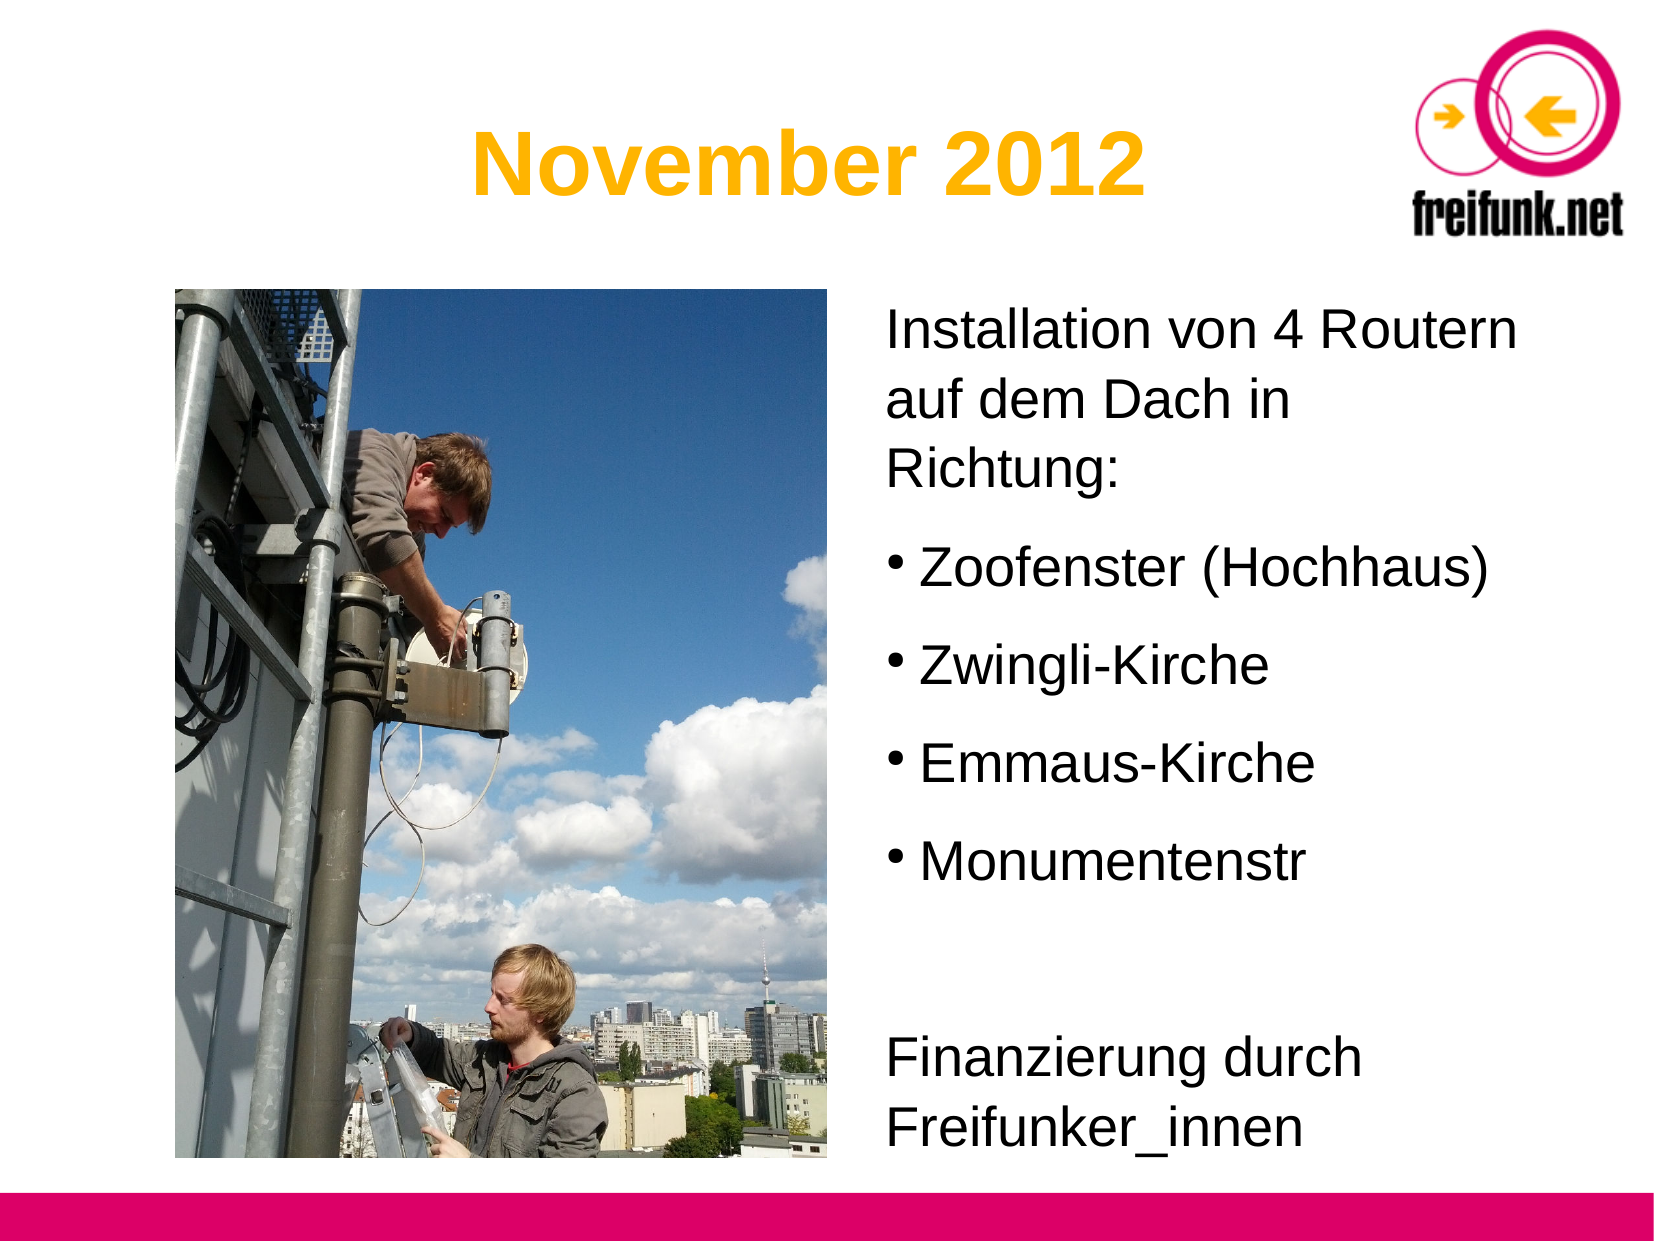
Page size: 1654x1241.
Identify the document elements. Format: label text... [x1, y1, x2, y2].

picture [1380, 0, 1654, 266]
title November 2012 [212, 53, 1406, 260]
picture [175, 289, 827, 1158]
list Installation von 4 Routern auf dem Dach in Richtung: Zoofenster (Hochhaus) Zwingli-Kirche Emmaus-Kirche Monumentenstr Finanzierung durch Freifunker_innen [885, 289, 1524, 1158]
